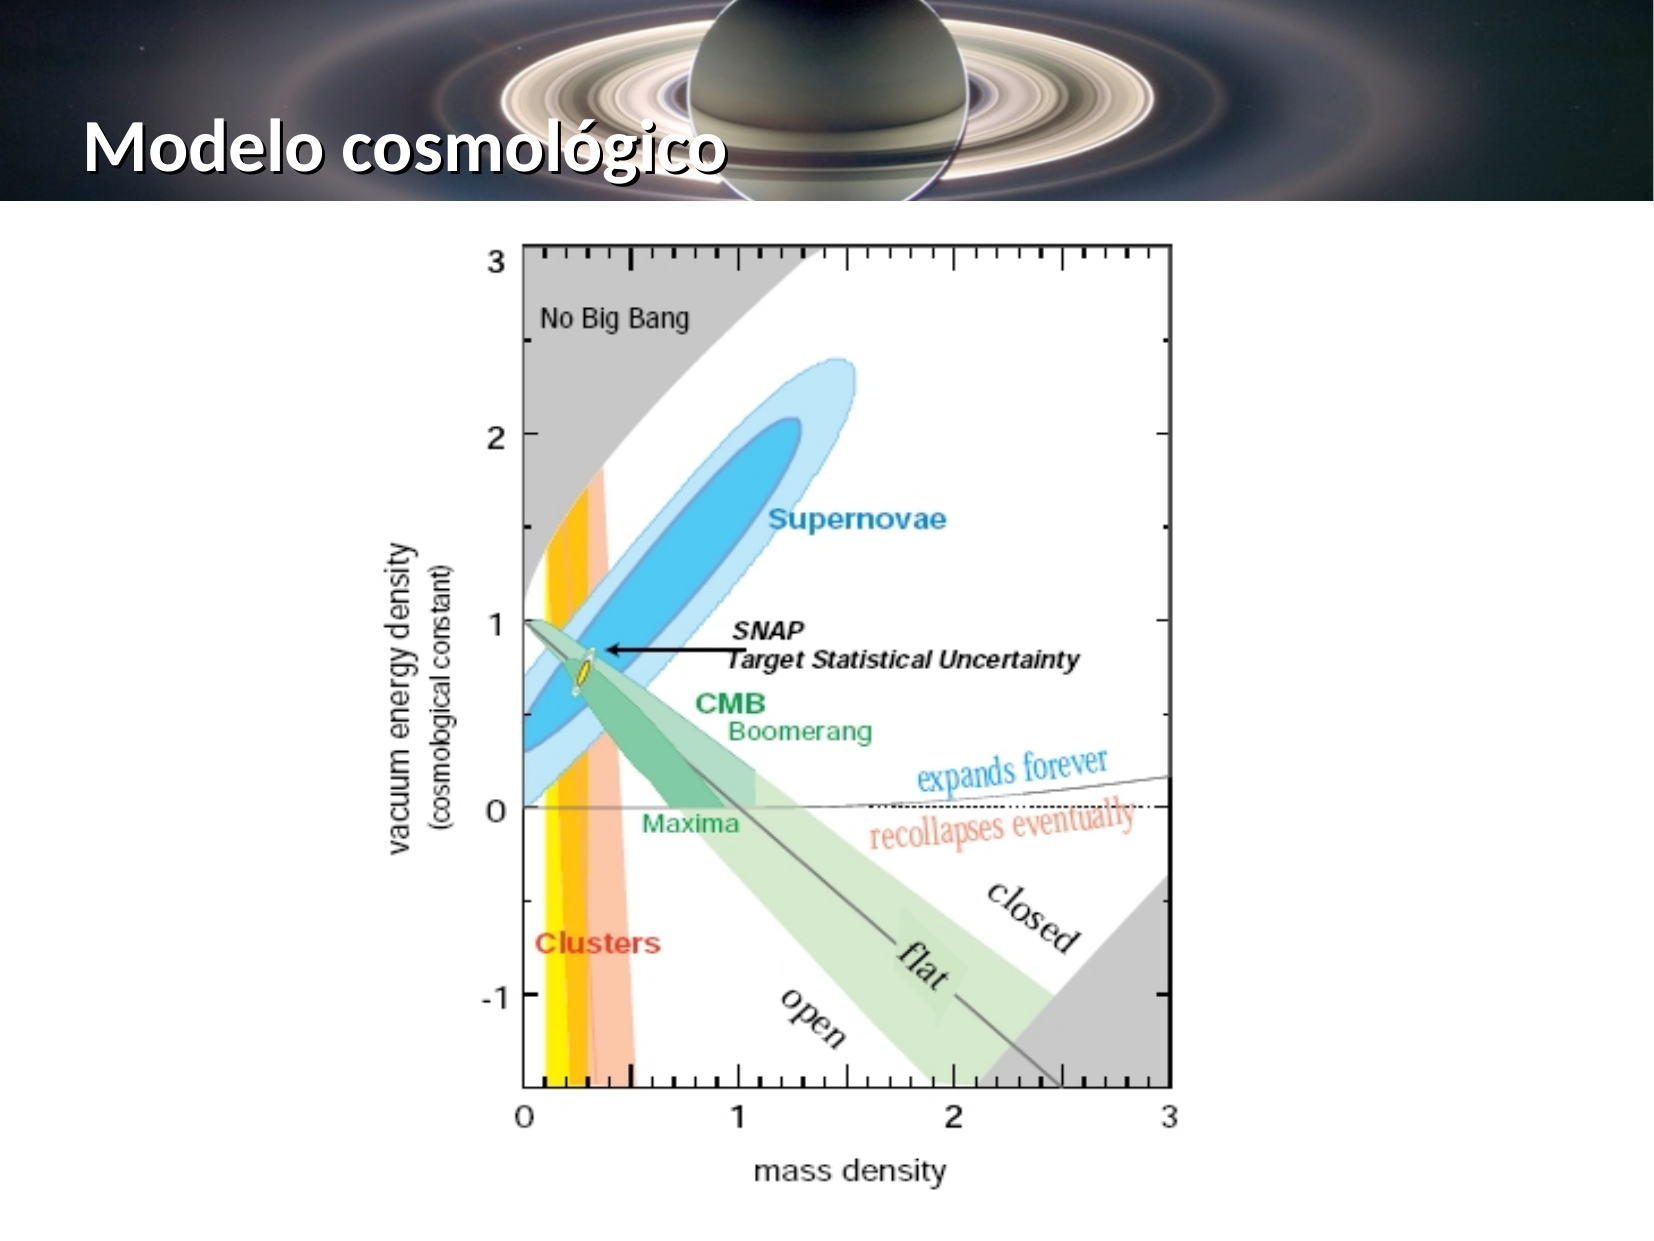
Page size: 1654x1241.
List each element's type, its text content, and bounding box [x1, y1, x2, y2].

picture [0, 0, 1654, 201]
title Modelo cosmológico [82, 49, 1571, 257]
picture [337, 224, 1275, 1201]
